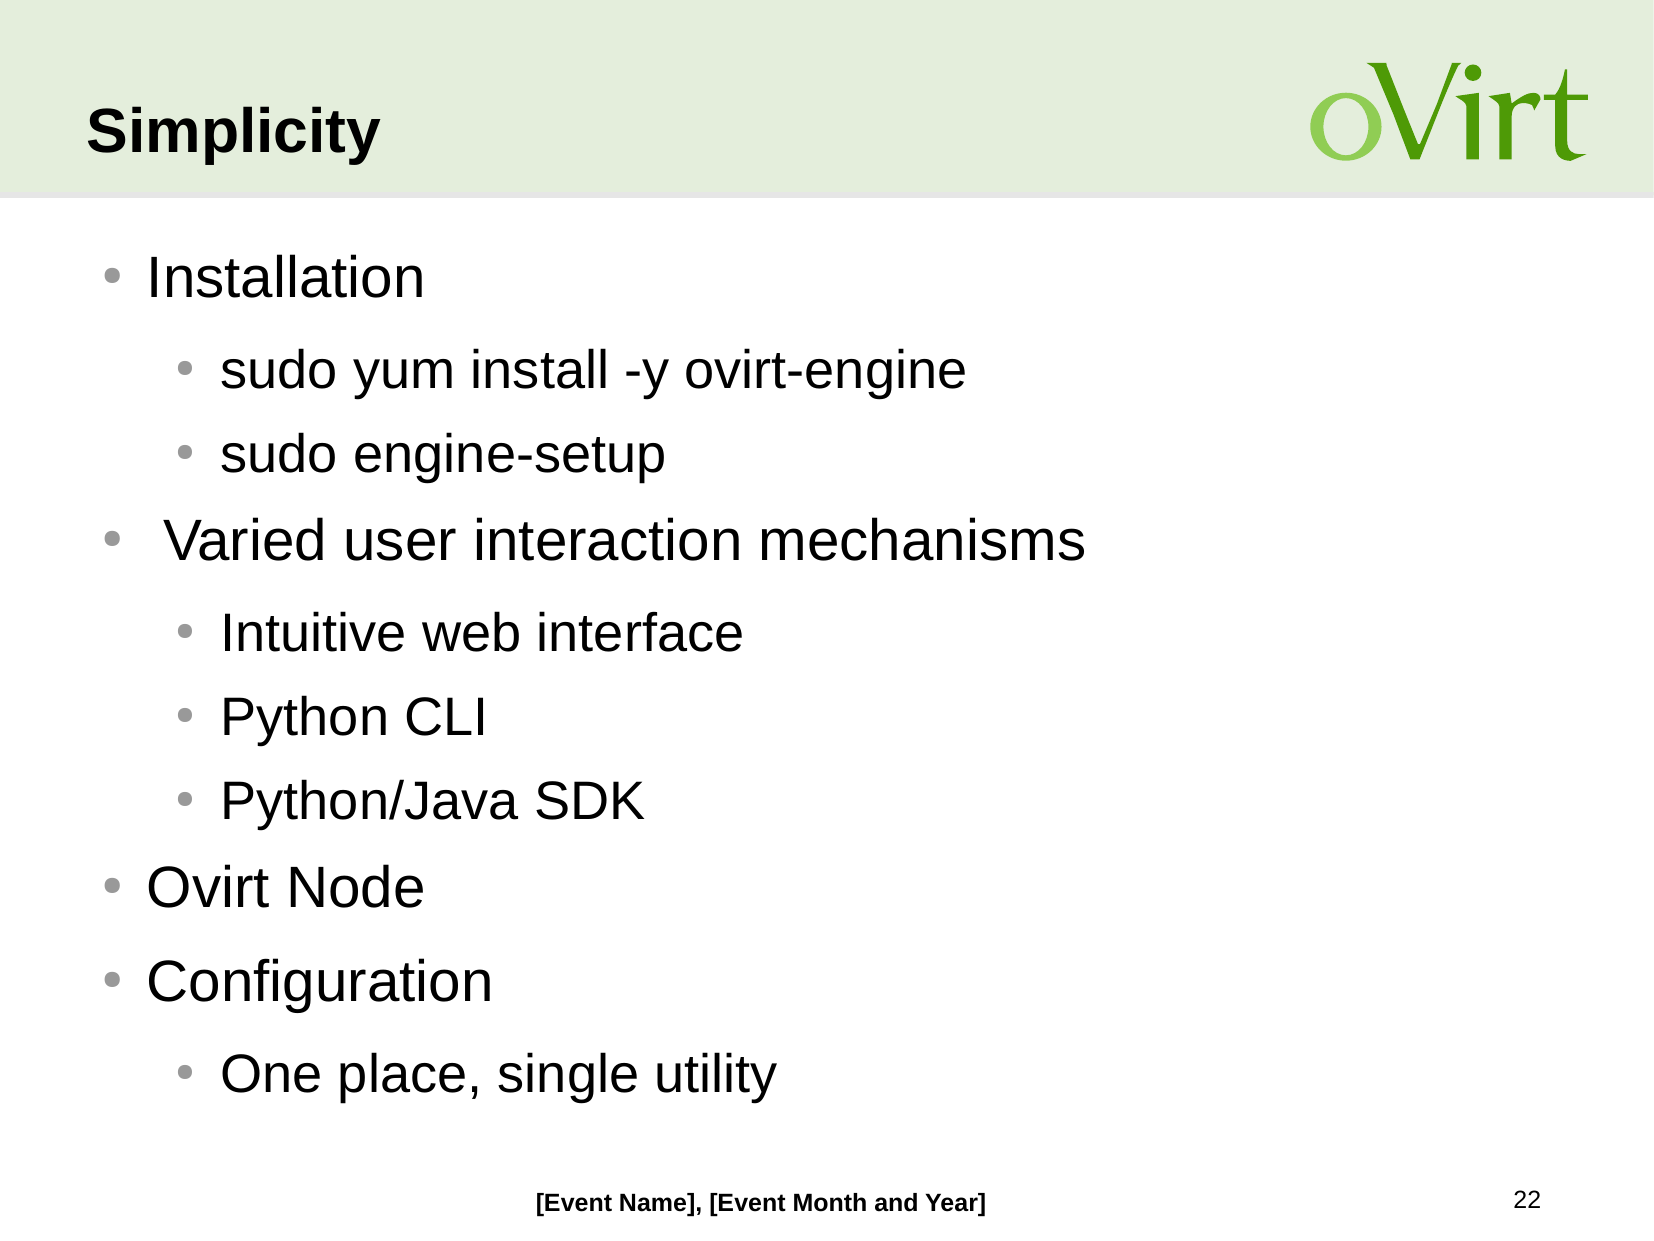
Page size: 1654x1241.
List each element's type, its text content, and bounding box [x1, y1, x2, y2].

list Installation sudo yum install -y ovirt-engine sudo engine-setup Varied user interaction mechanisms Intuitive web interface Python CLI Python/Java SDK Ovirt Node Configuration One place, single utility [86, 244, 1576, 1105]
title Simplicity [86, 36, 1307, 225]
